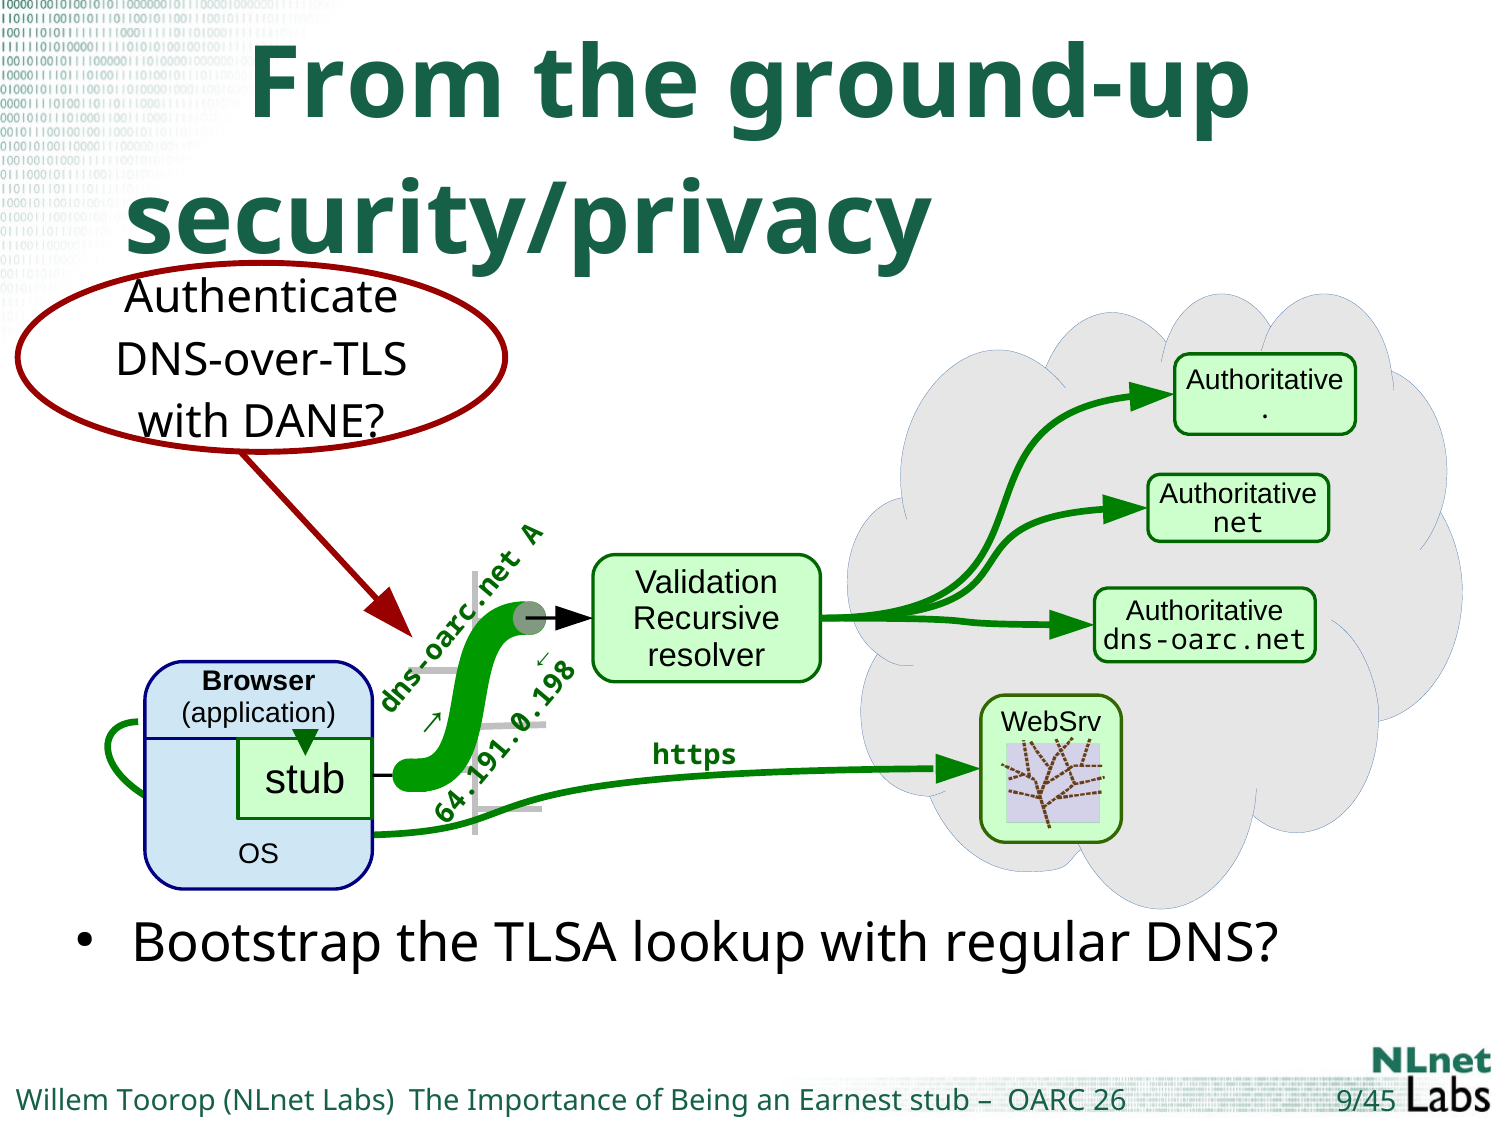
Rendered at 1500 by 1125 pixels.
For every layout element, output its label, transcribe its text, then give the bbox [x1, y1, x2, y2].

text_box Authenticate DNS-over-TLS with DANE? [17, 262, 506, 452]
picture [0, 0, 365, 365]
picture [301, 263, 365, 271]
title From the ground-up security/privacy [75, 31, 1425, 263]
picture [1425, 1037, 1492, 1124]
list Bootstrap the TLSA lookup with regular DNS? [75, 903, 1425, 1125]
picture [104, 293, 1463, 910]
